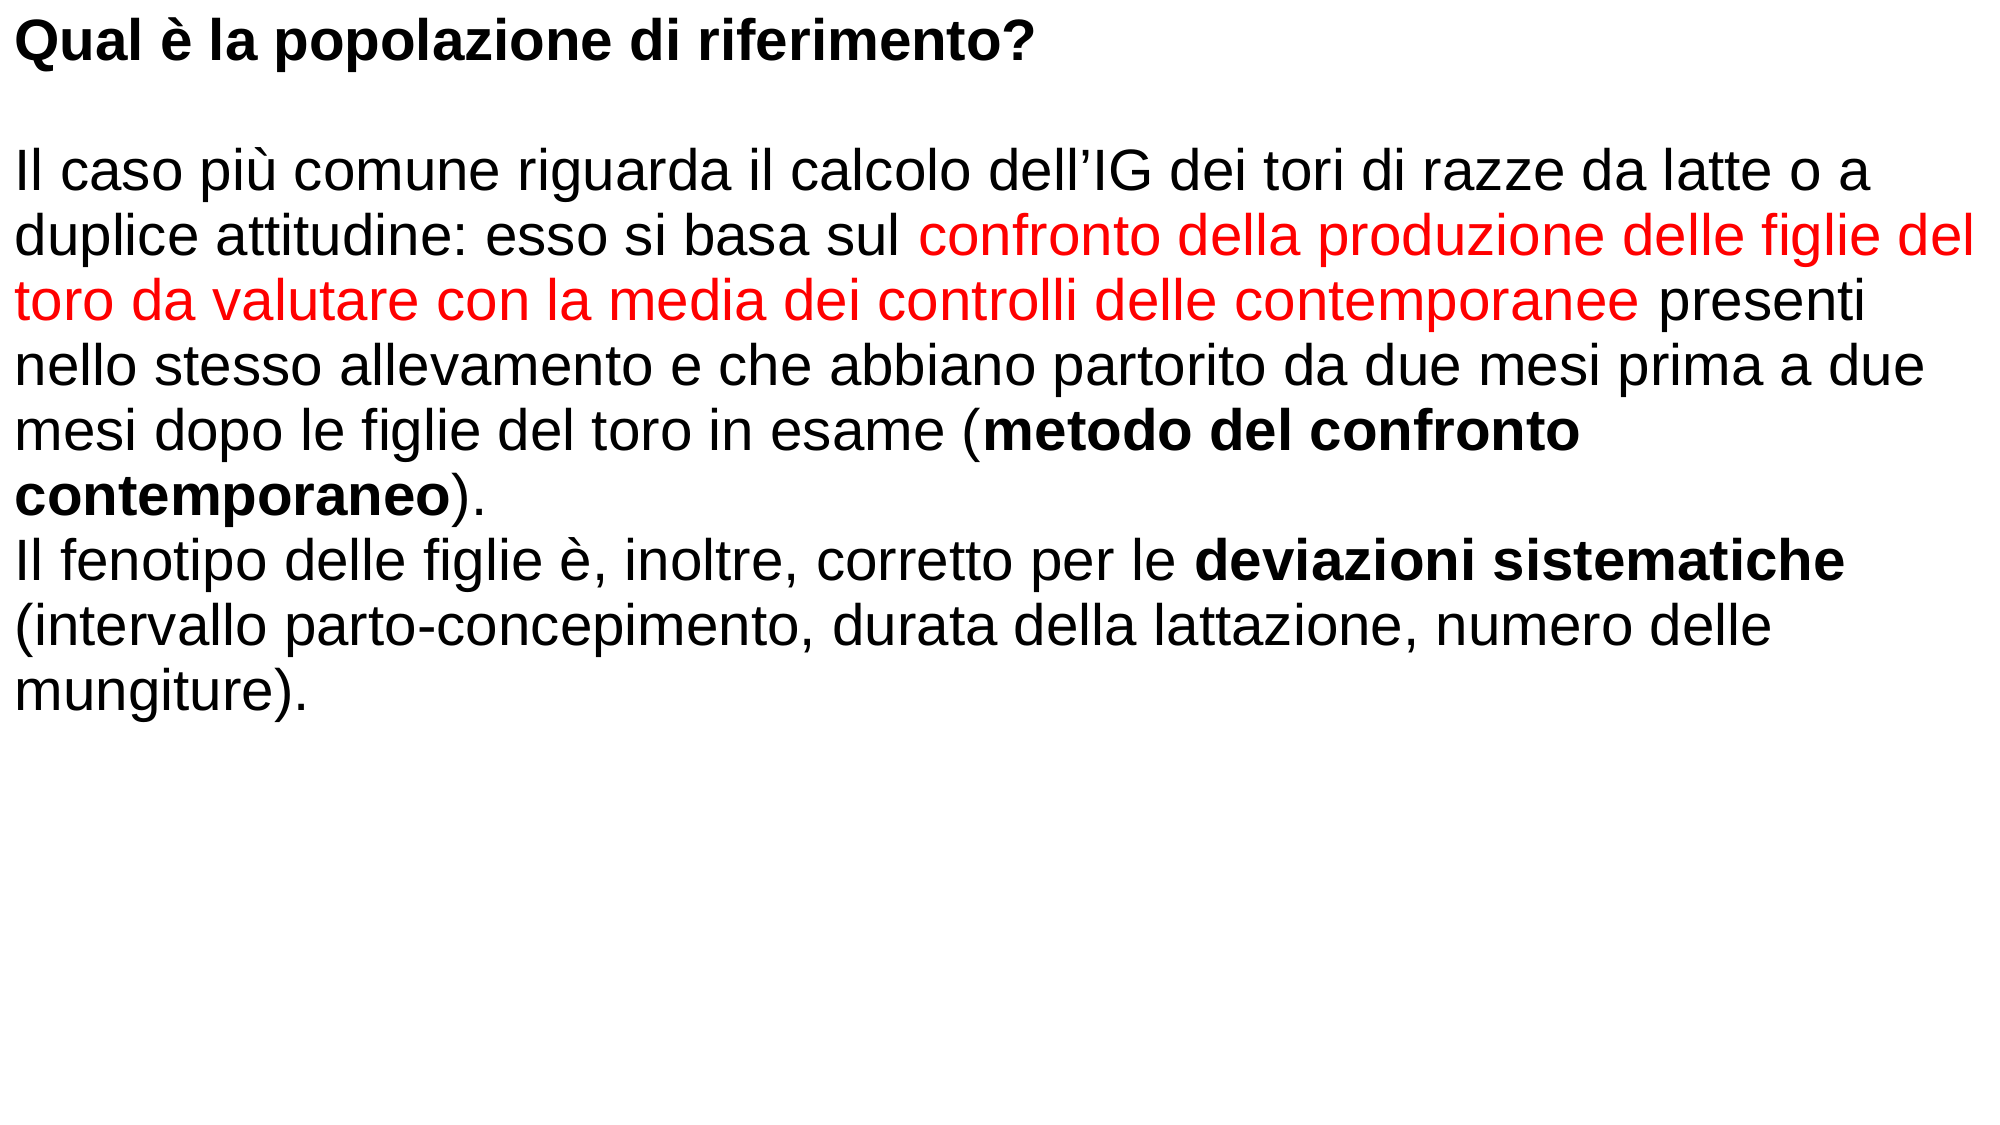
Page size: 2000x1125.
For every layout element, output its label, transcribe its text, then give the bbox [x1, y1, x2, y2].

text_box Qual è la popolazione di riferimento? Il caso più comune riguarda il calcolo dell’IG dei tori di razze da latte o a duplice attitudine: esso si basa sul confronto della produzione delle figlie del toro da valutare con la media dei controlli delle contemporanee presenti nello stesso allevamento e che abbiano partorito da due mesi prima a due mesi dopo le figlie del toro in esame (metodo del confronto contemporaneo). Il fenotipo delle figlie è, inoltre, corretto per le deviazioni sistematiche (intervallo parto-concepimento, durata della lattazione, numero delle mungiture). [0, 0, 2000, 731]
